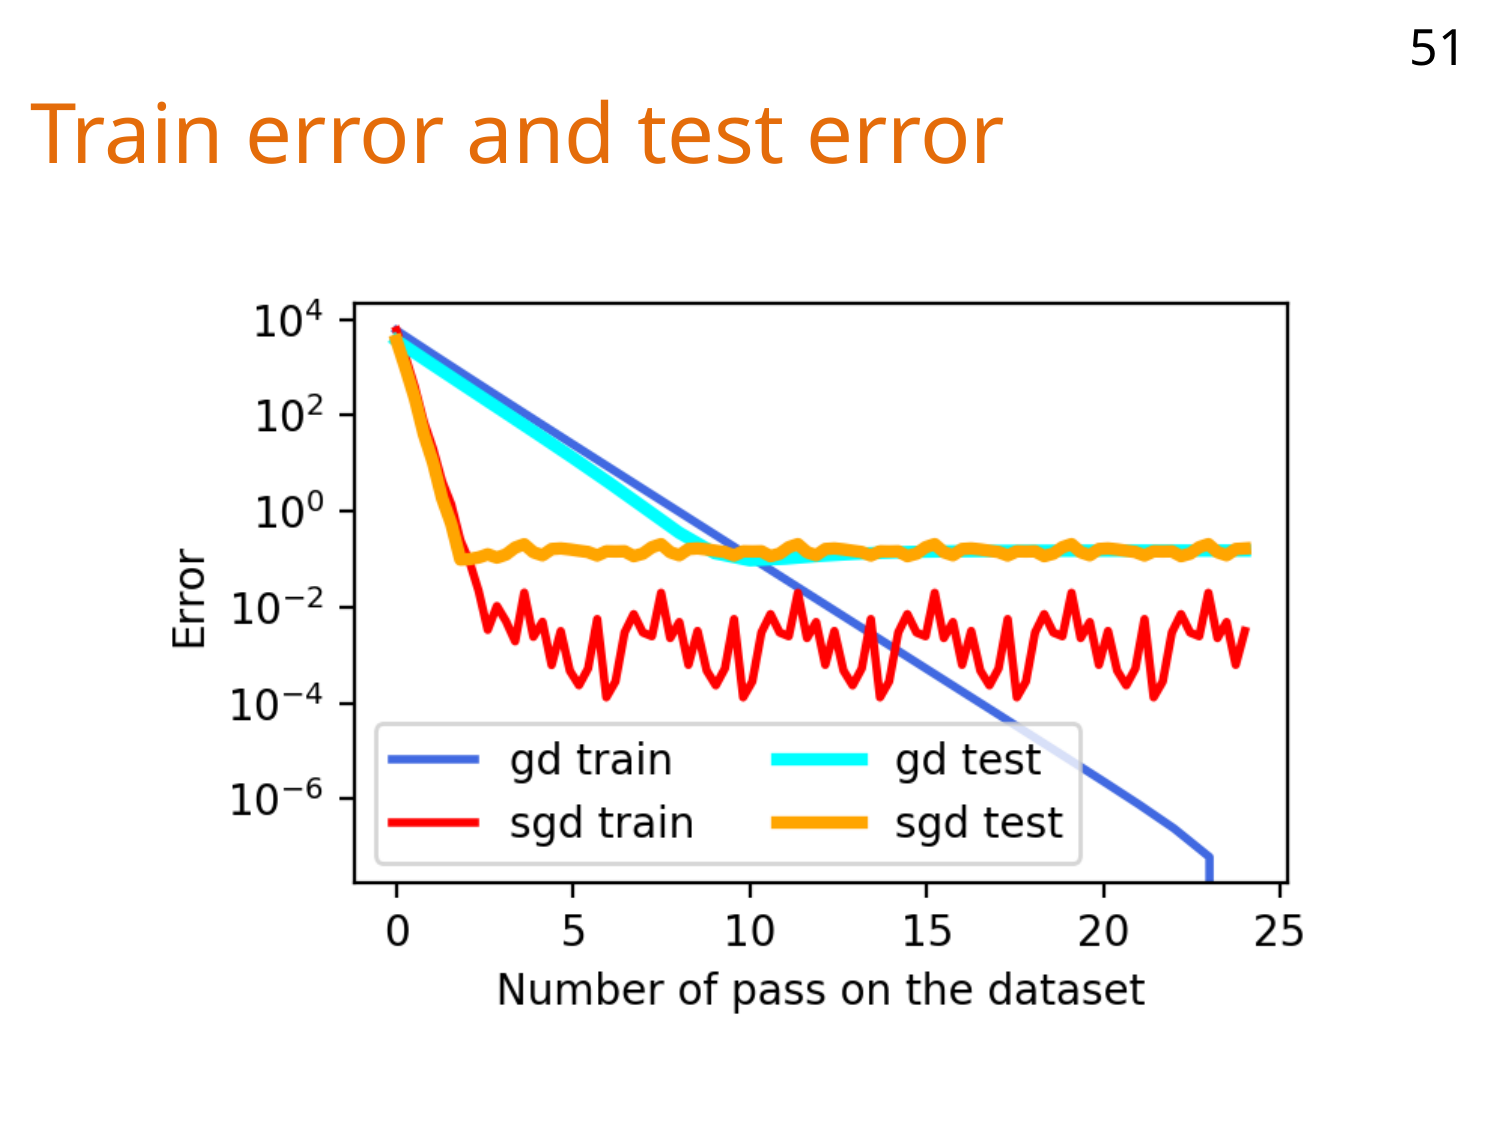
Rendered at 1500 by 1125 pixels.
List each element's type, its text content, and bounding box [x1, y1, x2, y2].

text_box Train error and test error [15, 37, 1396, 225]
picture [138, 269, 1336, 1044]
